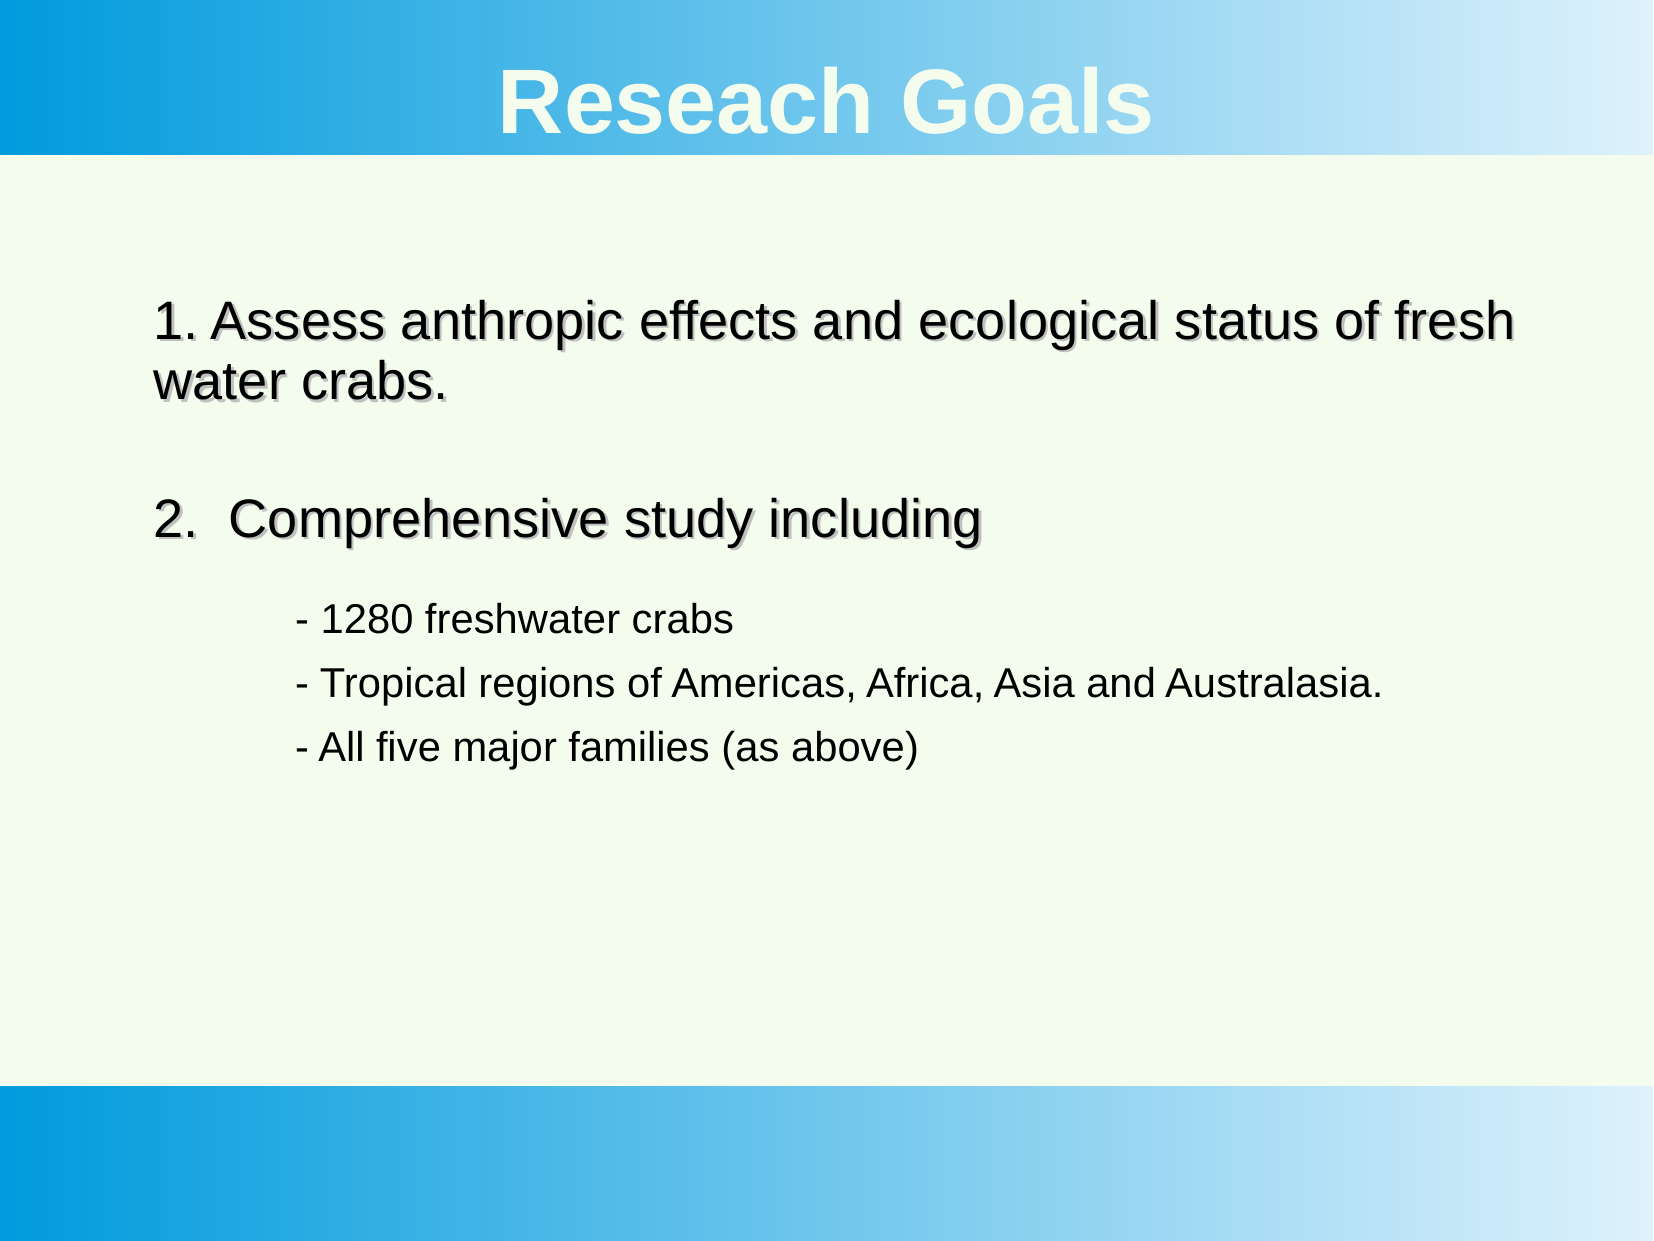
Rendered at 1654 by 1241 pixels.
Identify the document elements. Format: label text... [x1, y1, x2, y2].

list 1. Assess anthropic effects and ecological status of fresh water crabs. 2. Comprehensive study including - 1280 freshwater crabs - Tropical regions of Americas, Africa, Asia and Australasia. - All five major families (as above) [82, 290, 1571, 1010]
title Reseach Goals [82, 49, 1571, 155]
